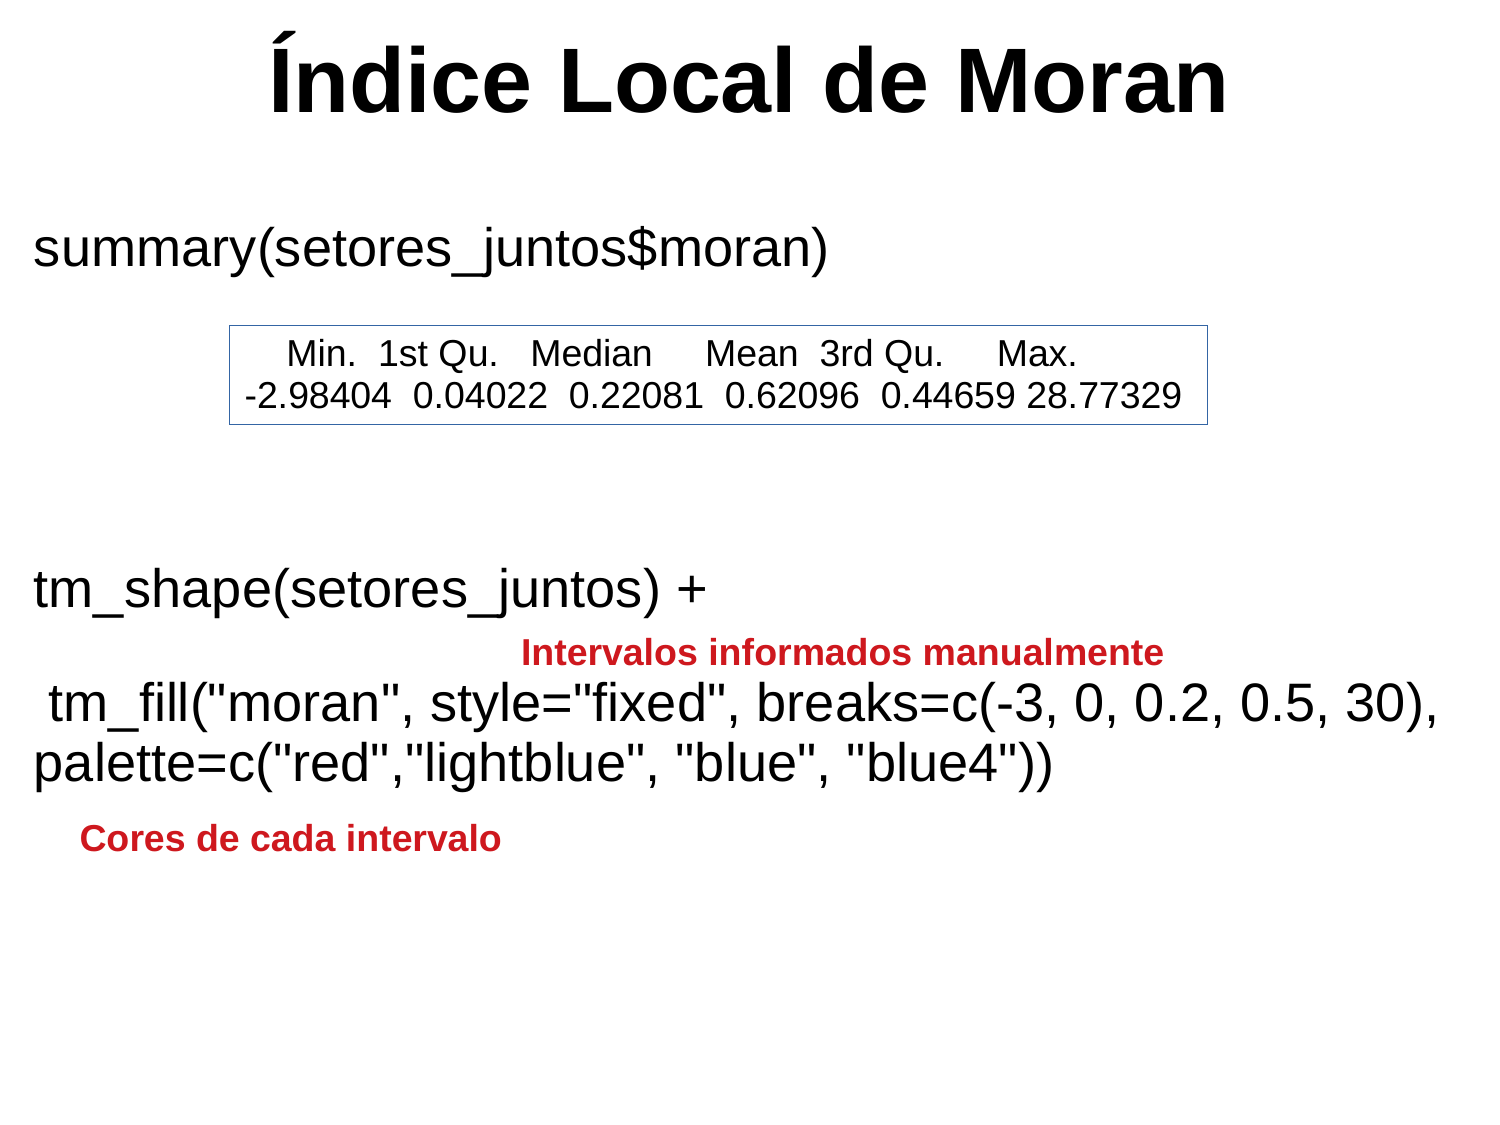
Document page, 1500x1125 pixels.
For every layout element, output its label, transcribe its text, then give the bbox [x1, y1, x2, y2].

text_box Intervalos informados manualmente [506, 623, 1201, 681]
title Índice Local de Moran [103, 19, 1397, 142]
text_box Cores de cada intervalo [64, 809, 609, 867]
text_box Min. 1st Qu. Median Mean 3rd Qu. Max. -2.98404 0.04022 0.22081 0.62096 0.44659 28.77329 [229, 325, 1208, 425]
list summary(setores_juntos$moran) tm_shape(setores_juntos) + tm_fill("moran", style="fixed", breaks=c(-3, 0, 0.2, 0.5, 30), palette=c("red","lightblue", "blue", "blue4")) [33, 217, 1486, 936]
